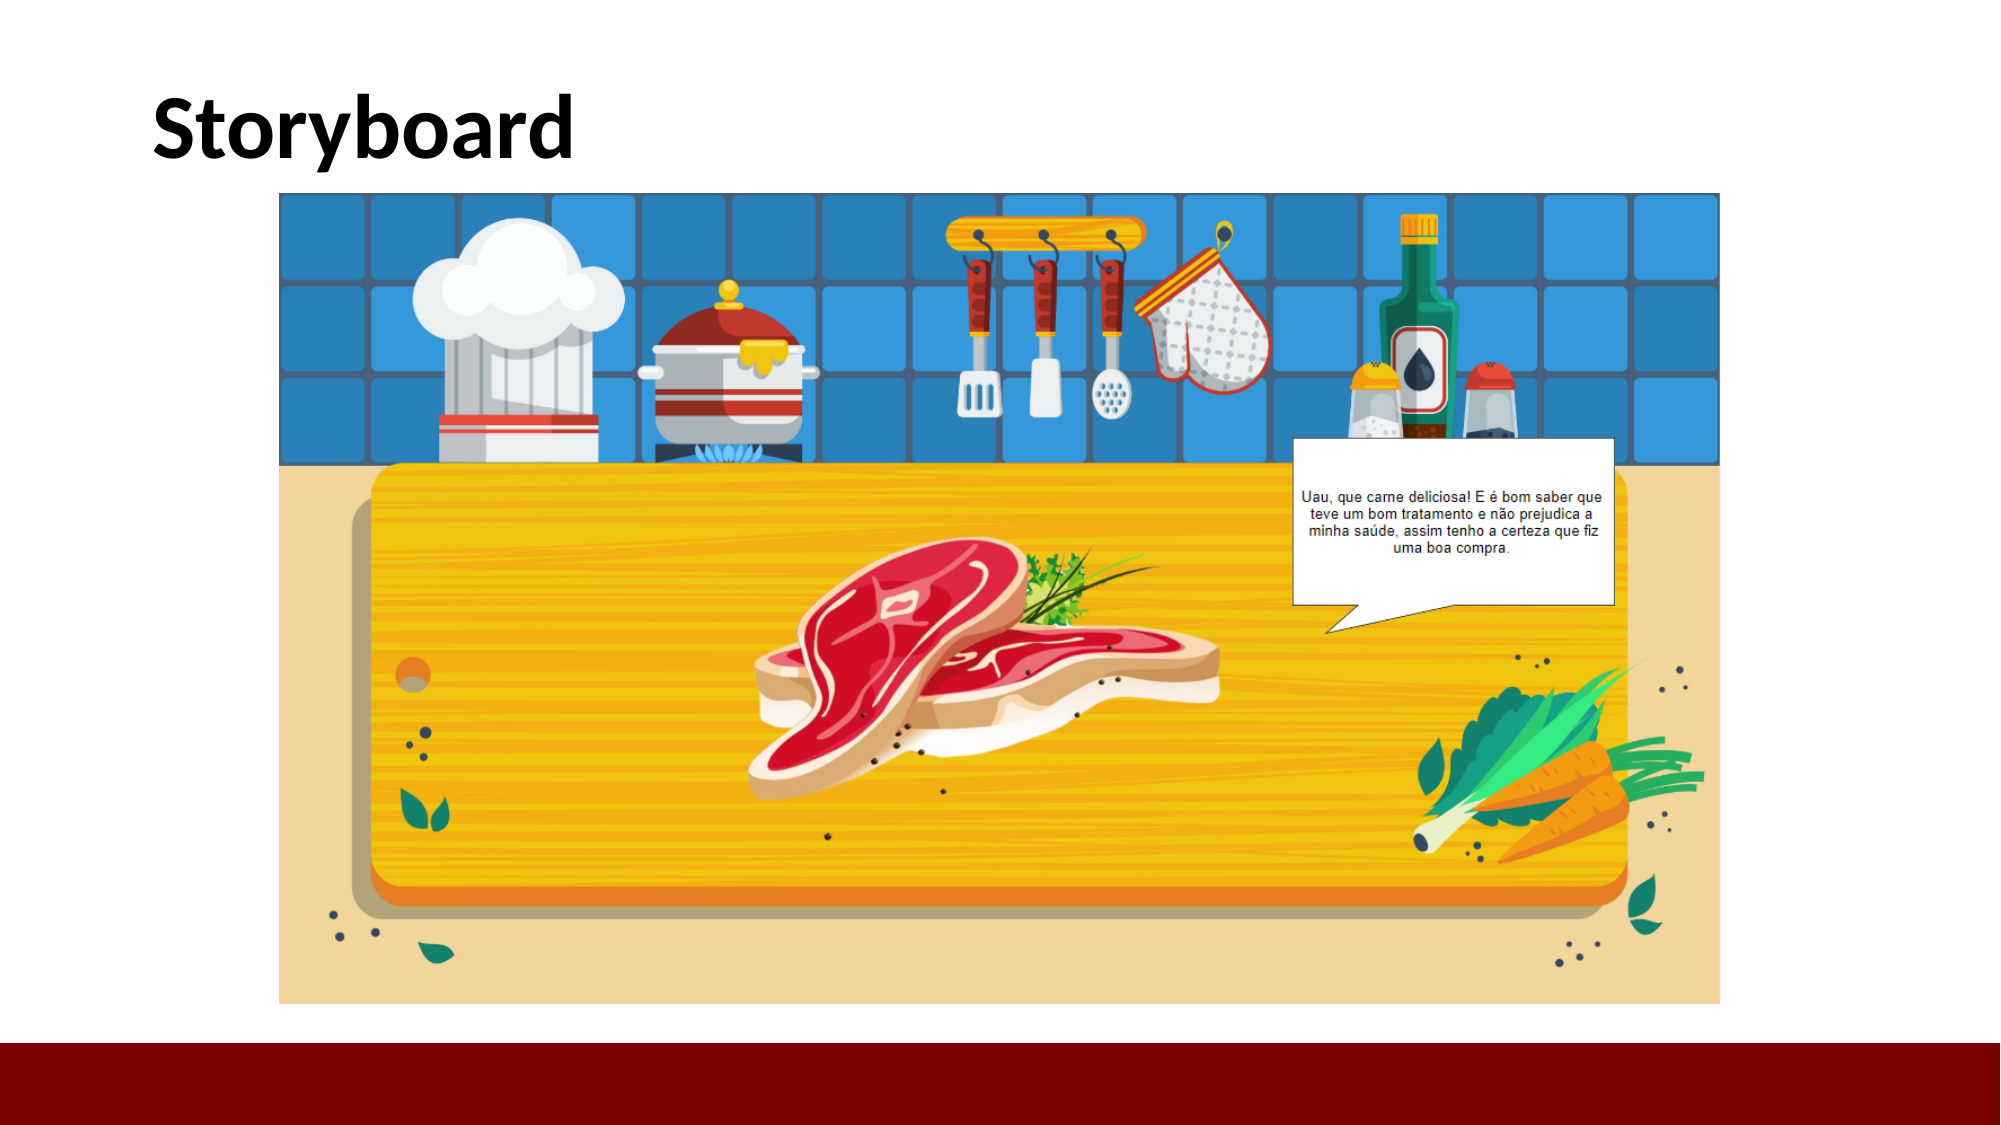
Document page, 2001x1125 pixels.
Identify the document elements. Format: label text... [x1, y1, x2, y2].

text_box [0, 1043, 2000, 1125]
title Storyboard [137, 20, 1863, 238]
picture [279, 193, 1721, 1004]
